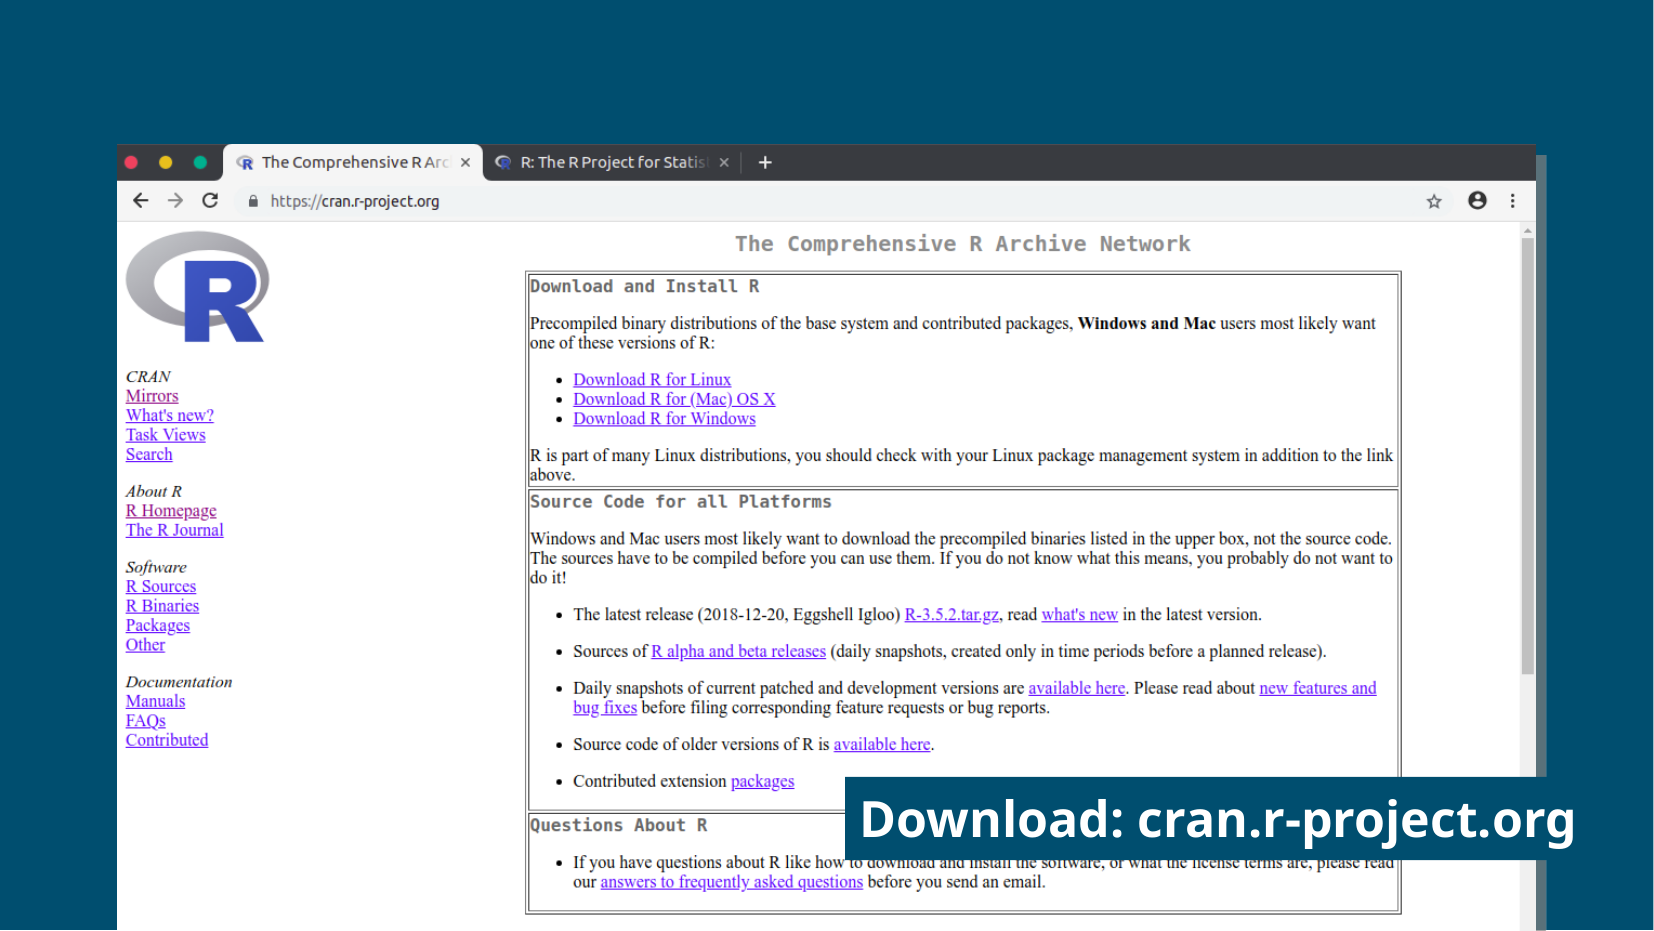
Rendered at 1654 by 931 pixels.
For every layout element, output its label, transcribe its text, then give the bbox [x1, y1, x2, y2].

text_box Download: cran.r-project.org [845, 776, 1536, 851]
picture [118, 145, 1536, 931]
